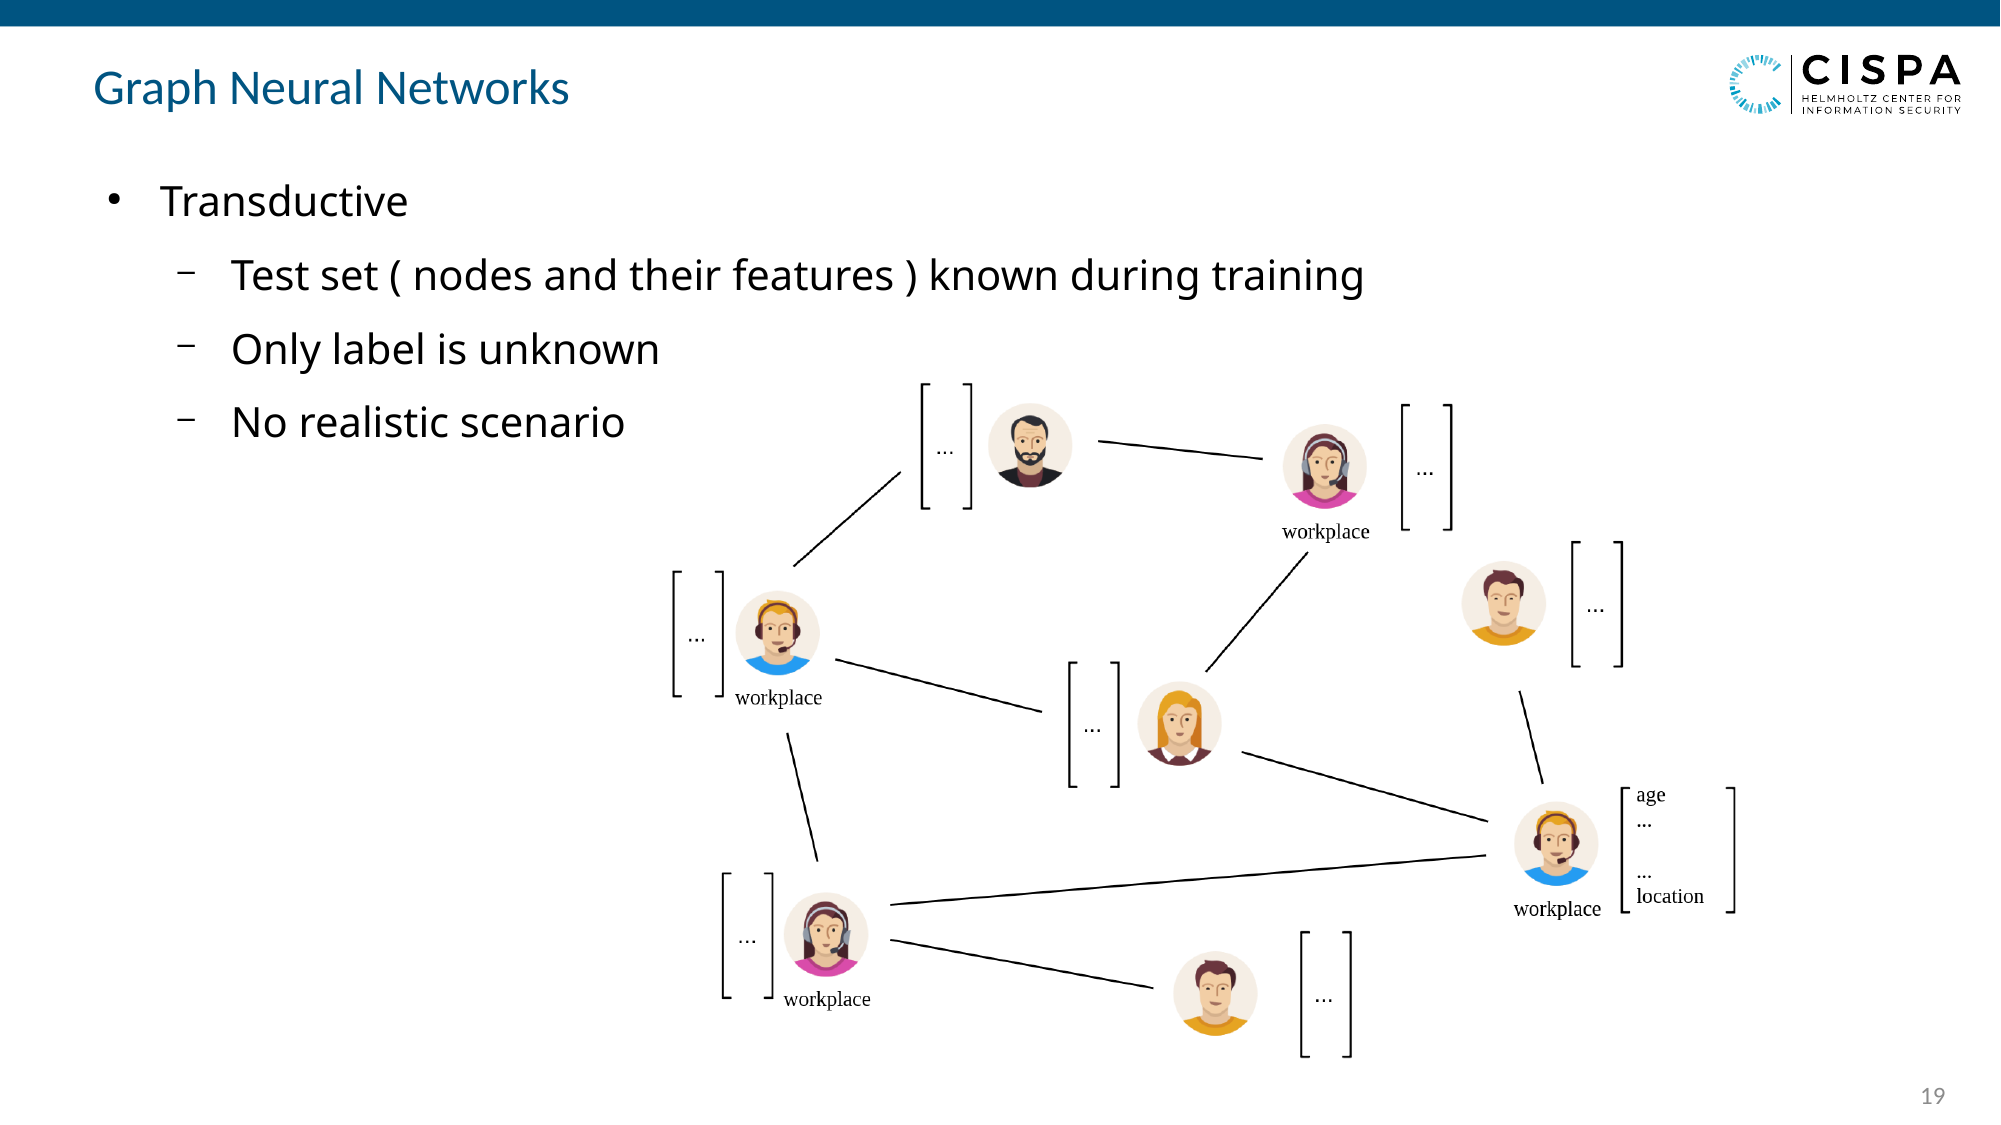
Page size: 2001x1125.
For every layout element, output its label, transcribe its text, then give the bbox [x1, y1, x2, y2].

slide_number <number> [1870, 1065, 1961, 1125]
list Transductive Test set ( nodes and their features ) known during training Only label is unknown No realistic scenario [78, 170, 1922, 1024]
picture [630, 1024, 1771, 1088]
title Graph Neural Networks [78, 38, 1699, 131]
